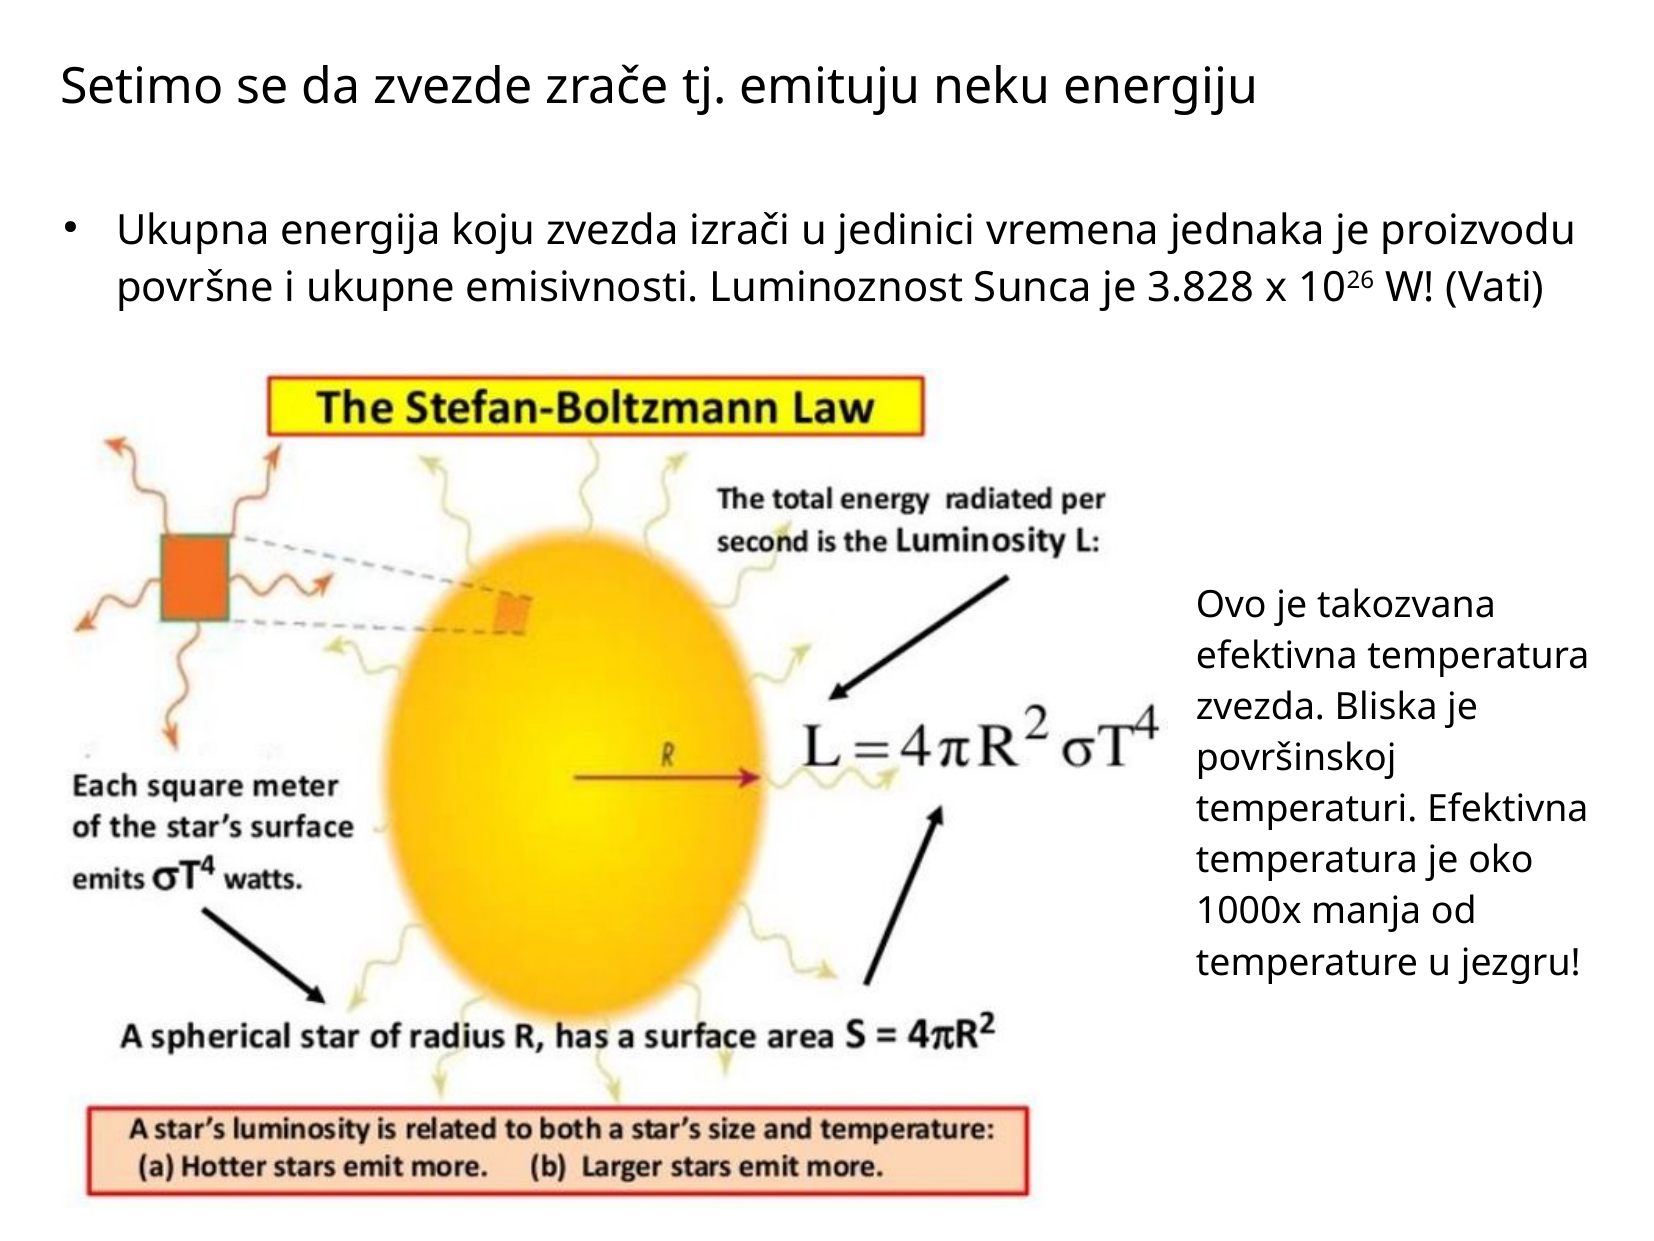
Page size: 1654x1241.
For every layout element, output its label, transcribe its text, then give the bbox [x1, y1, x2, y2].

text_box Ovo je takozvana efektivna temperatura zvezda. Bliska je površinskoj temperaturi. Efektivna temperatura je oko 1000x manja od temperature u jezgru! [1180, 570, 1610, 942]
list Ukupna energija koju zvezda izrači u jedinici vremena jednaka je proizvodu površne i ukupne emisivnosti. Luminoznost Sunca je 3.828 x 1026 W! (Vati) [45, 199, 1635, 1173]
picture [42, 368, 1168, 1208]
title Setimo se da zvezde zrače tj. emituju neku energiju [59, 17, 1648, 150]
